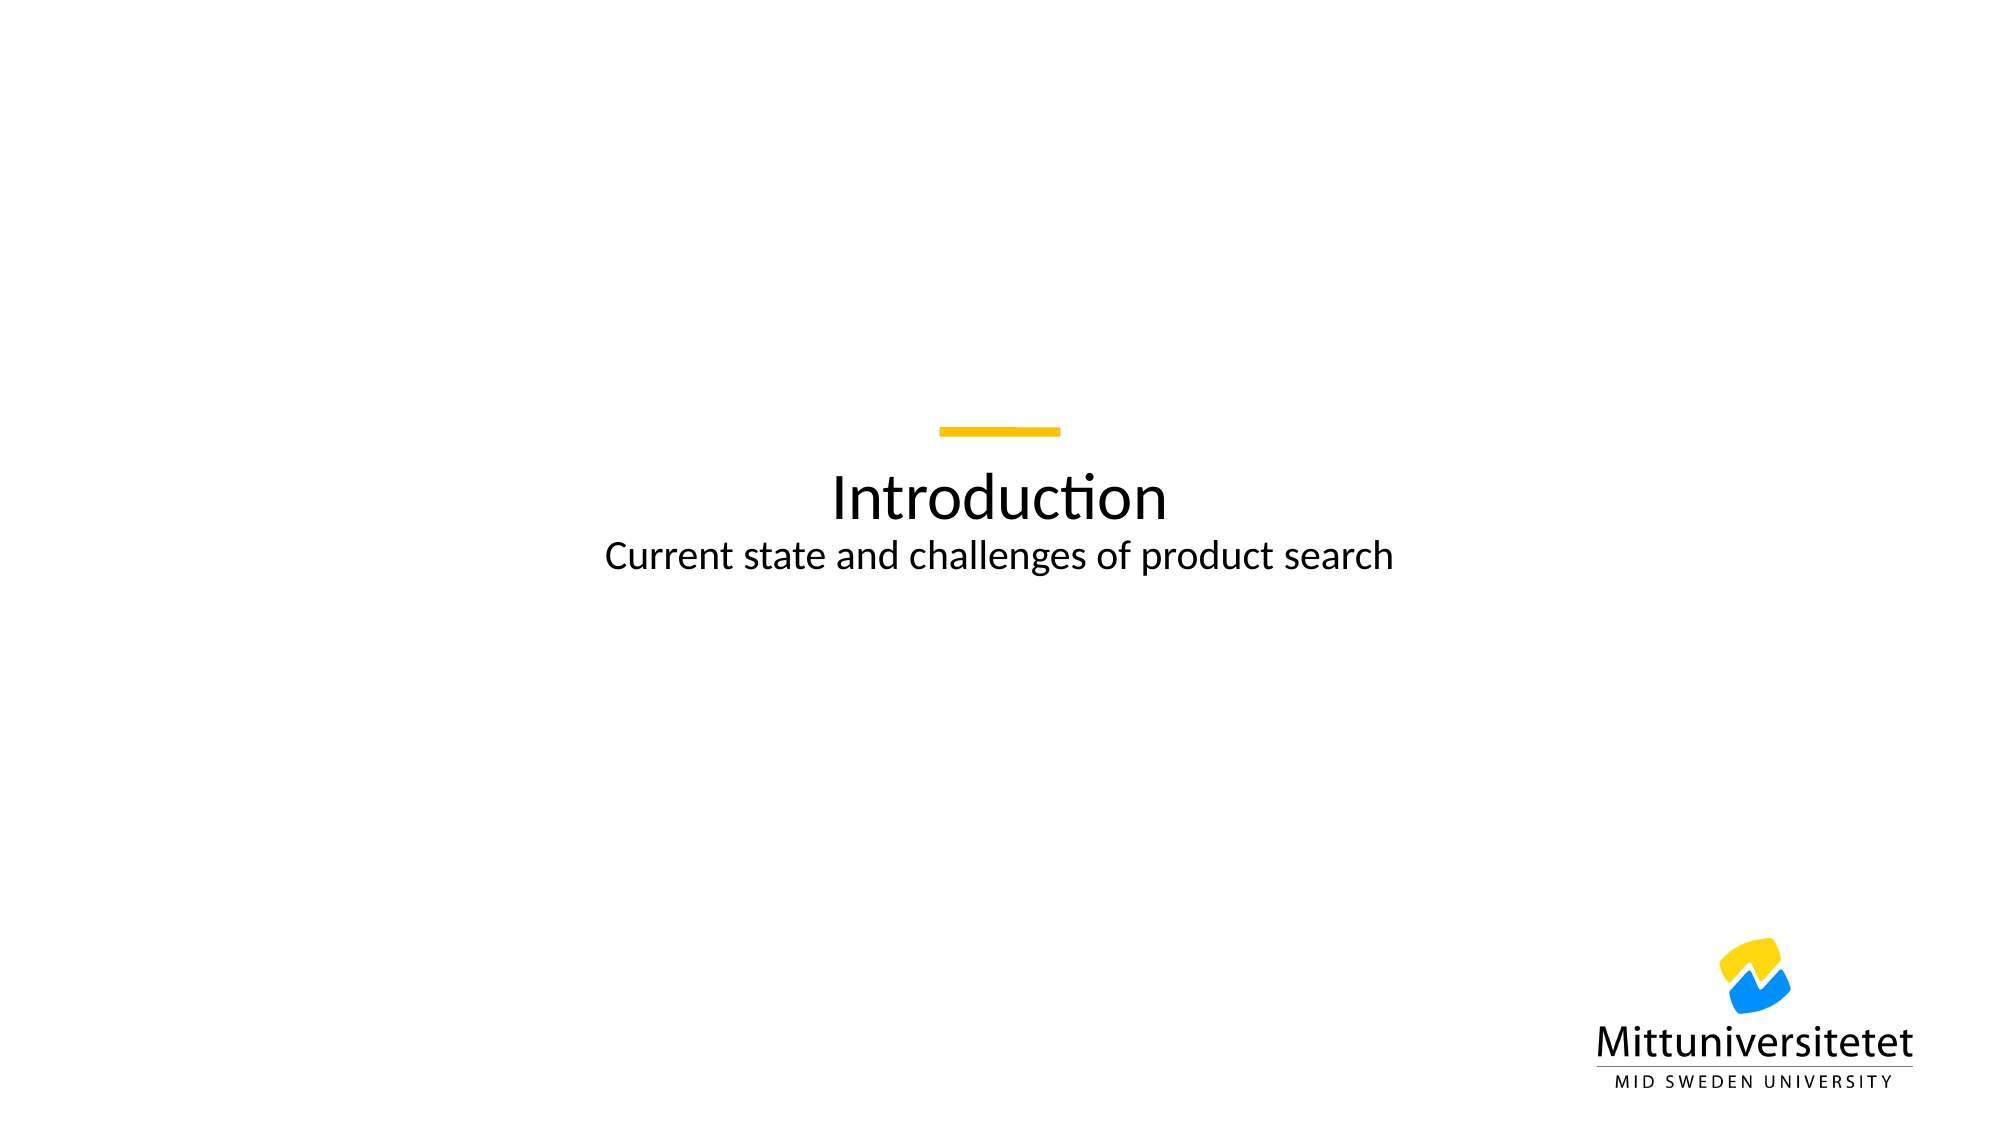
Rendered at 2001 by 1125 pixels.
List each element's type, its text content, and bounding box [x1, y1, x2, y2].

title Introduction Current state and challenges of product search [314, 454, 1686, 614]
picture [1597, 938, 1913, 1088]
